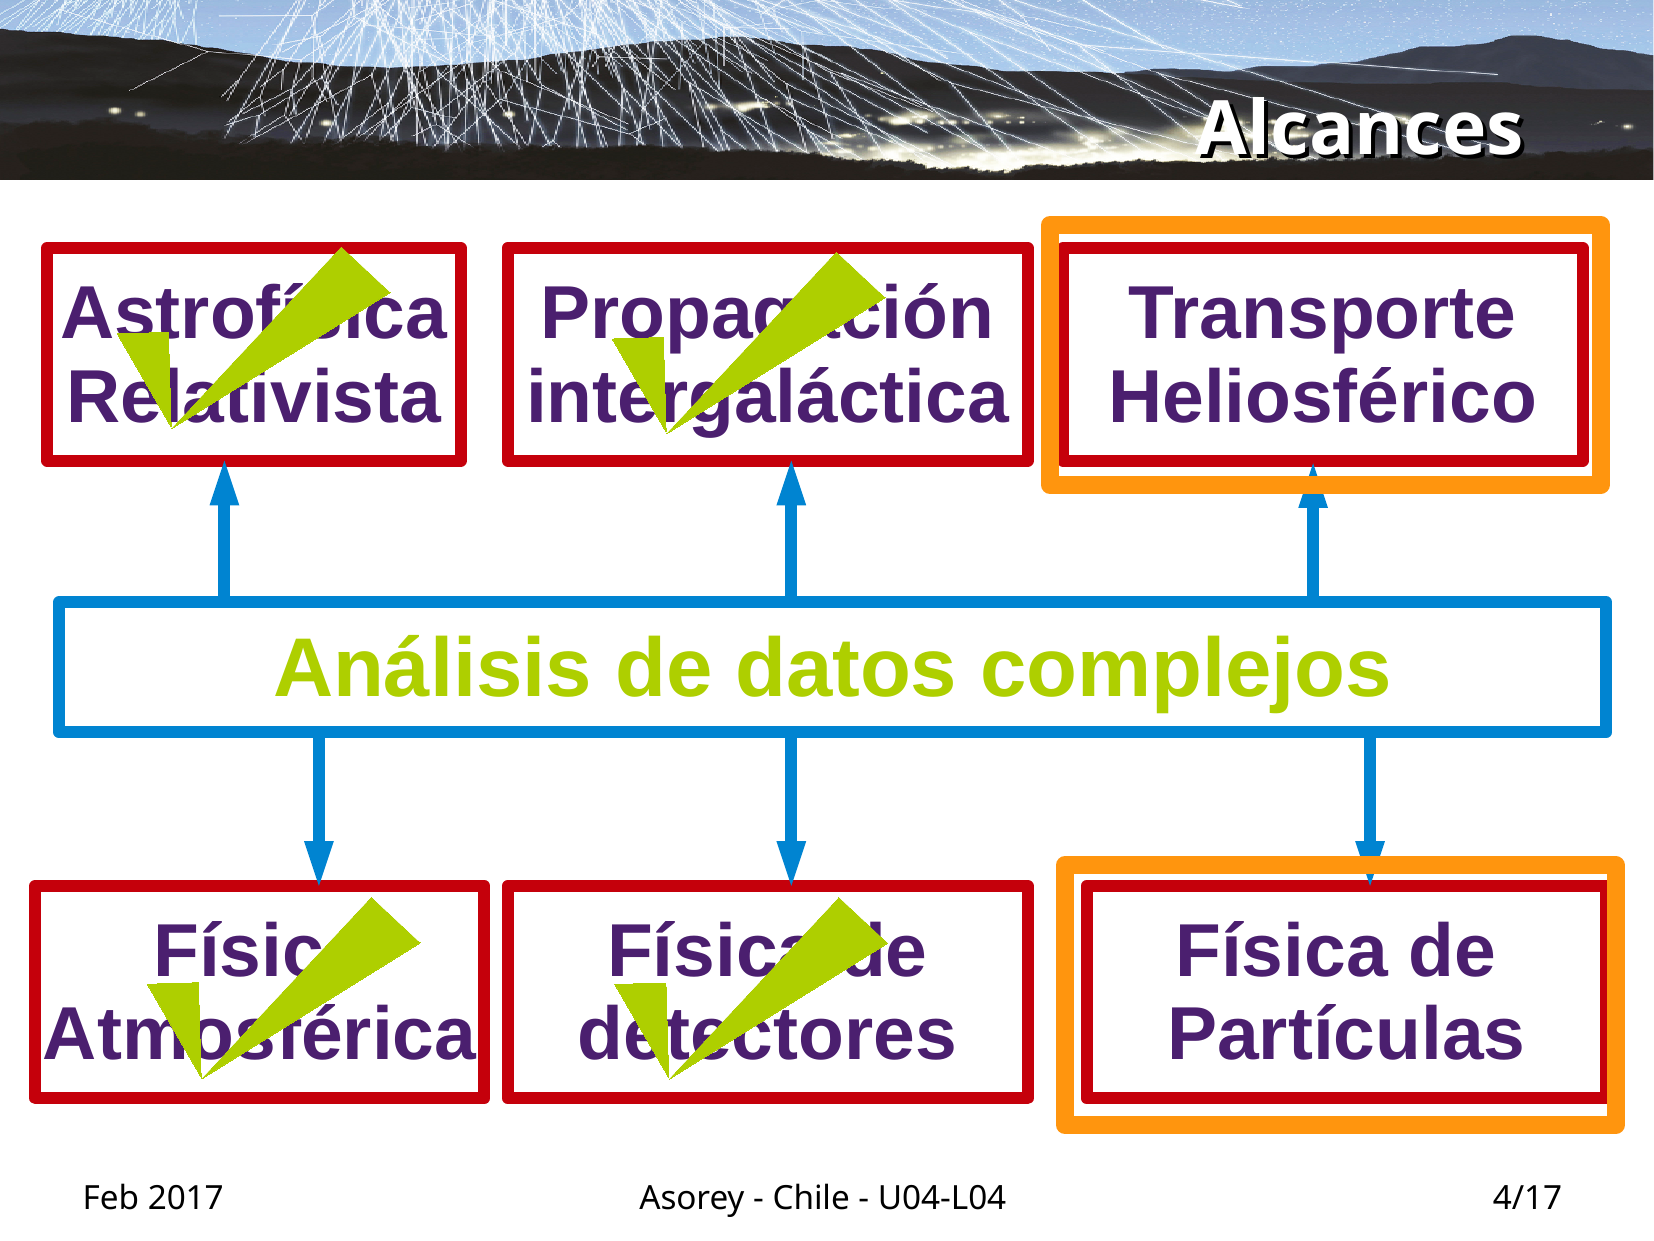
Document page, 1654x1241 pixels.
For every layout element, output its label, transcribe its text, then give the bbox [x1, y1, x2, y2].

text_box Física de detectores [507, 885, 1028, 1099]
text_box Propagación intergaláctica [507, 248, 1028, 461]
text_box [147, 897, 421, 1079]
text_box Física Atmosférica [35, 885, 485, 1099]
title Alcances [82, 49, 1571, 201]
text_box Física de Partículas [1086, 885, 1607, 1099]
text_box Análisis de datos complejos [59, 602, 1607, 733]
text_box [612, 252, 886, 434]
text_box [614, 897, 888, 1080]
text_box Transporte Heliosférico [1062, 248, 1583, 461]
text_box Astrofísica Relativista [47, 248, 461, 461]
picture [0, 0, 1654, 180]
text_box [117, 247, 391, 429]
